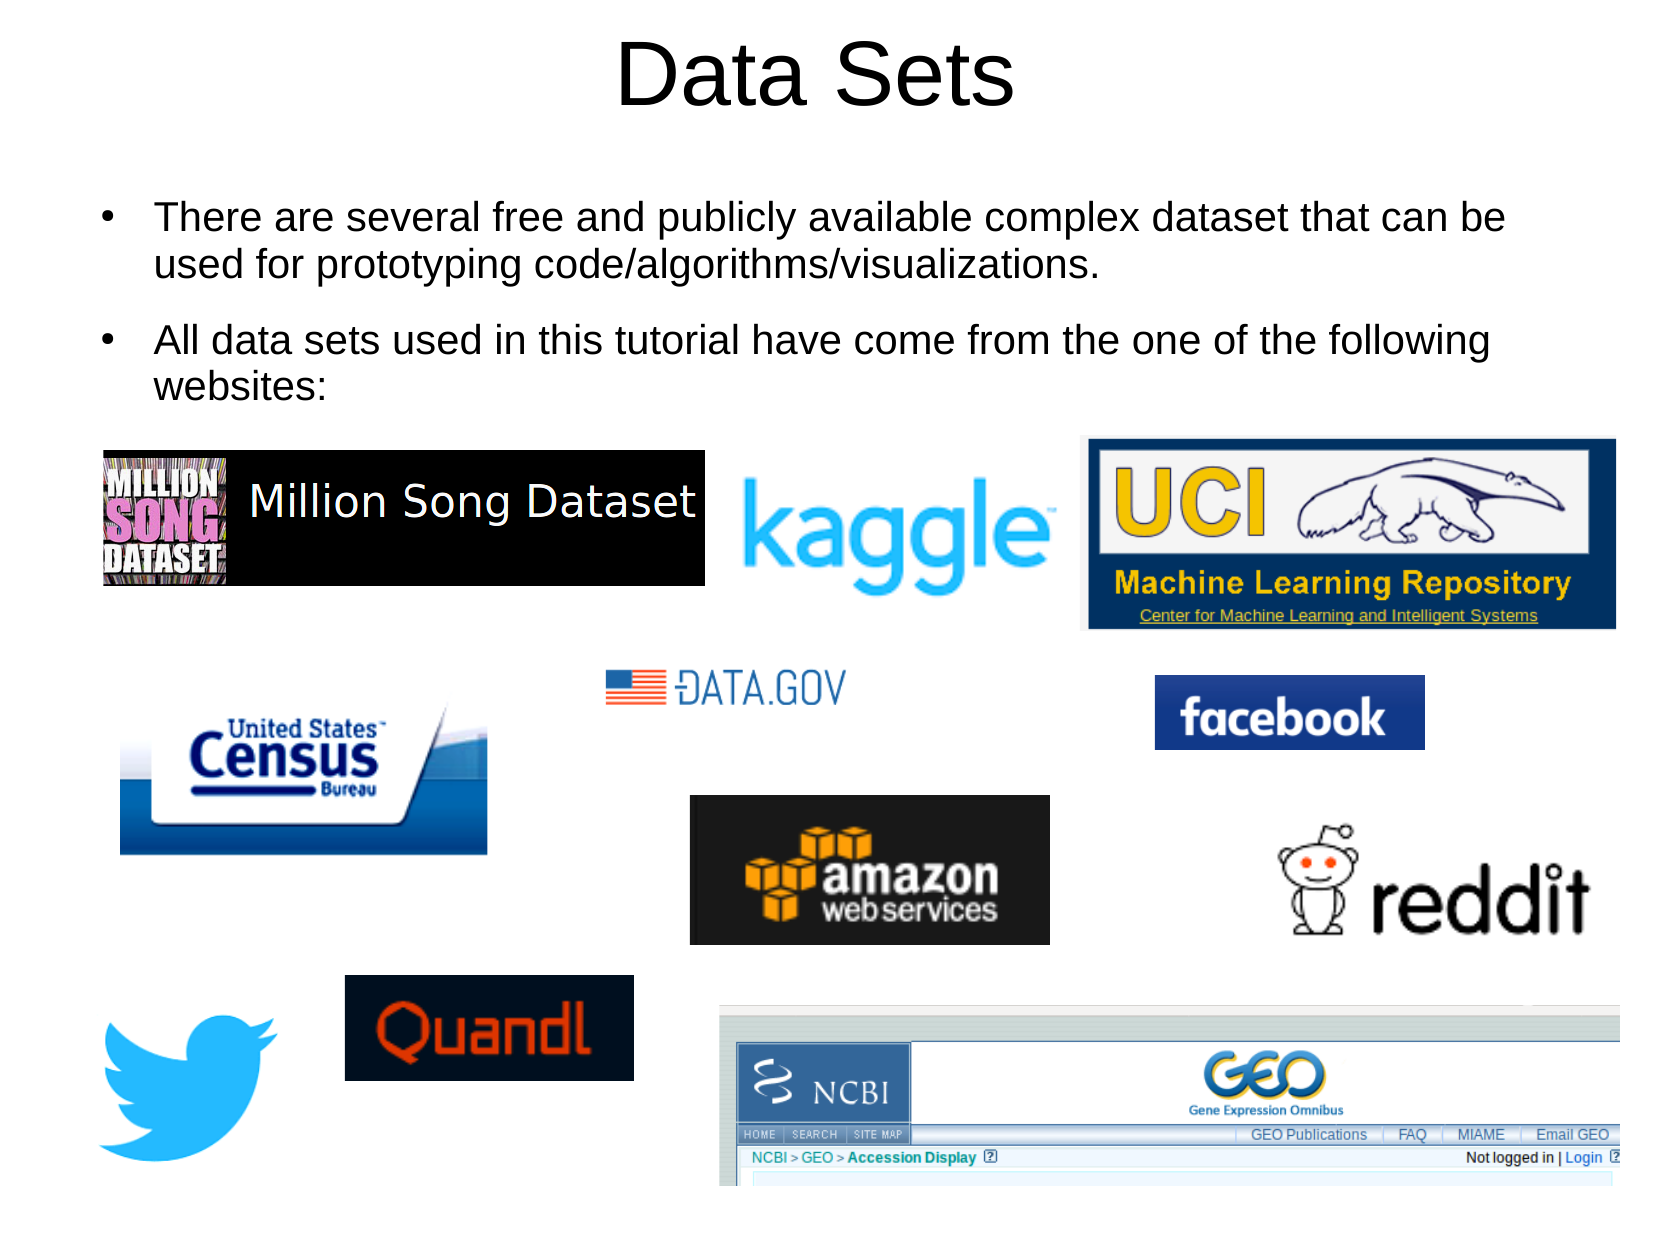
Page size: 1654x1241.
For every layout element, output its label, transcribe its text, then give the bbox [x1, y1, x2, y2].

picture [345, 975, 634, 1081]
picture [719, 1005, 1621, 1186]
picture [690, 795, 1051, 945]
picture [103, 450, 706, 586]
picture [1245, 781, 1606, 976]
picture [1155, 675, 1425, 750]
title Data Sets [71, 0, 1561, 178]
picture [1079, 435, 1617, 631]
picture [82, 990, 278, 1186]
picture [570, 645, 870, 705]
picture [120, 644, 488, 856]
picture [720, 454, 1076, 616]
list There are several free and publicly available complex dataset that can be used for prototyping code/algorithms/visualizations. All data sets used in this tutorial have come from the one of the following websites: [82, 194, 1571, 1069]
